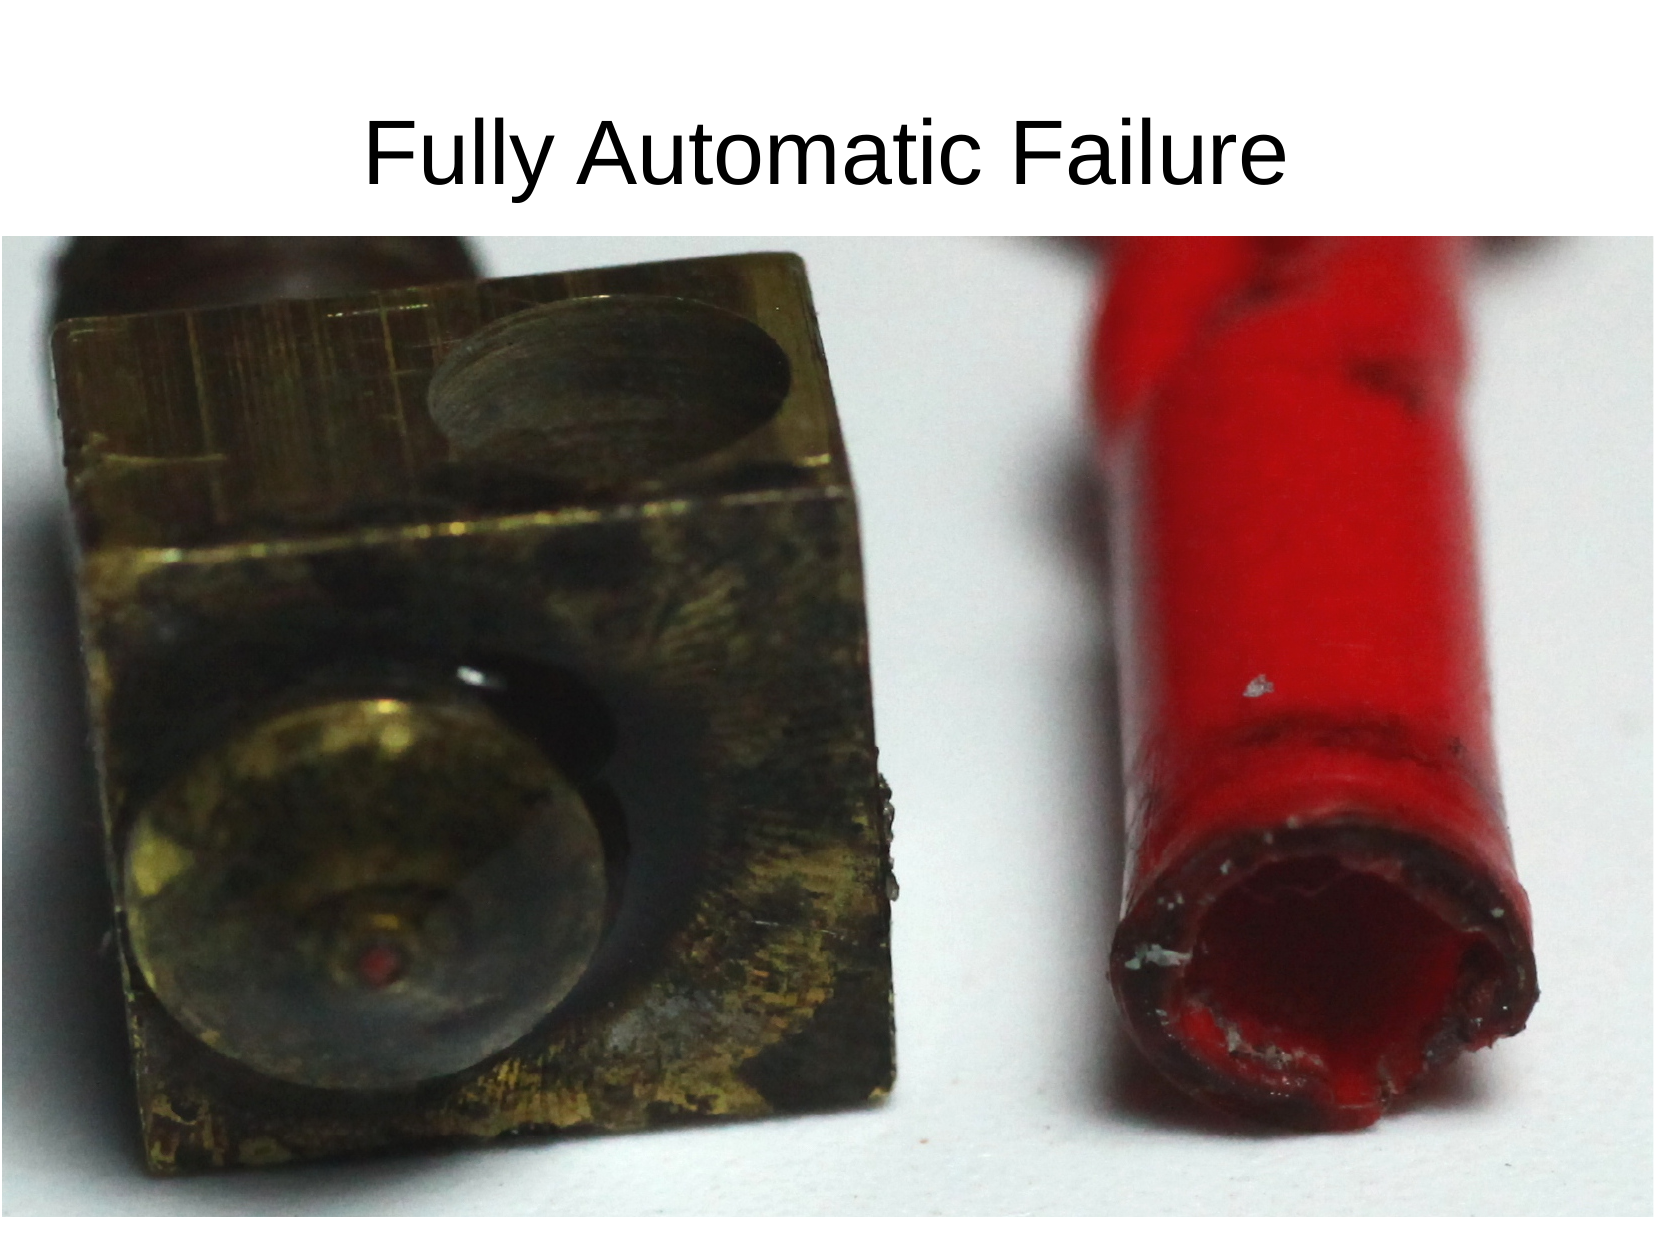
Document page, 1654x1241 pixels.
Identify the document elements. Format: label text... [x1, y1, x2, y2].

picture [2, 236, 1654, 1217]
title Fully Automatic Failure [82, 49, 1571, 236]
